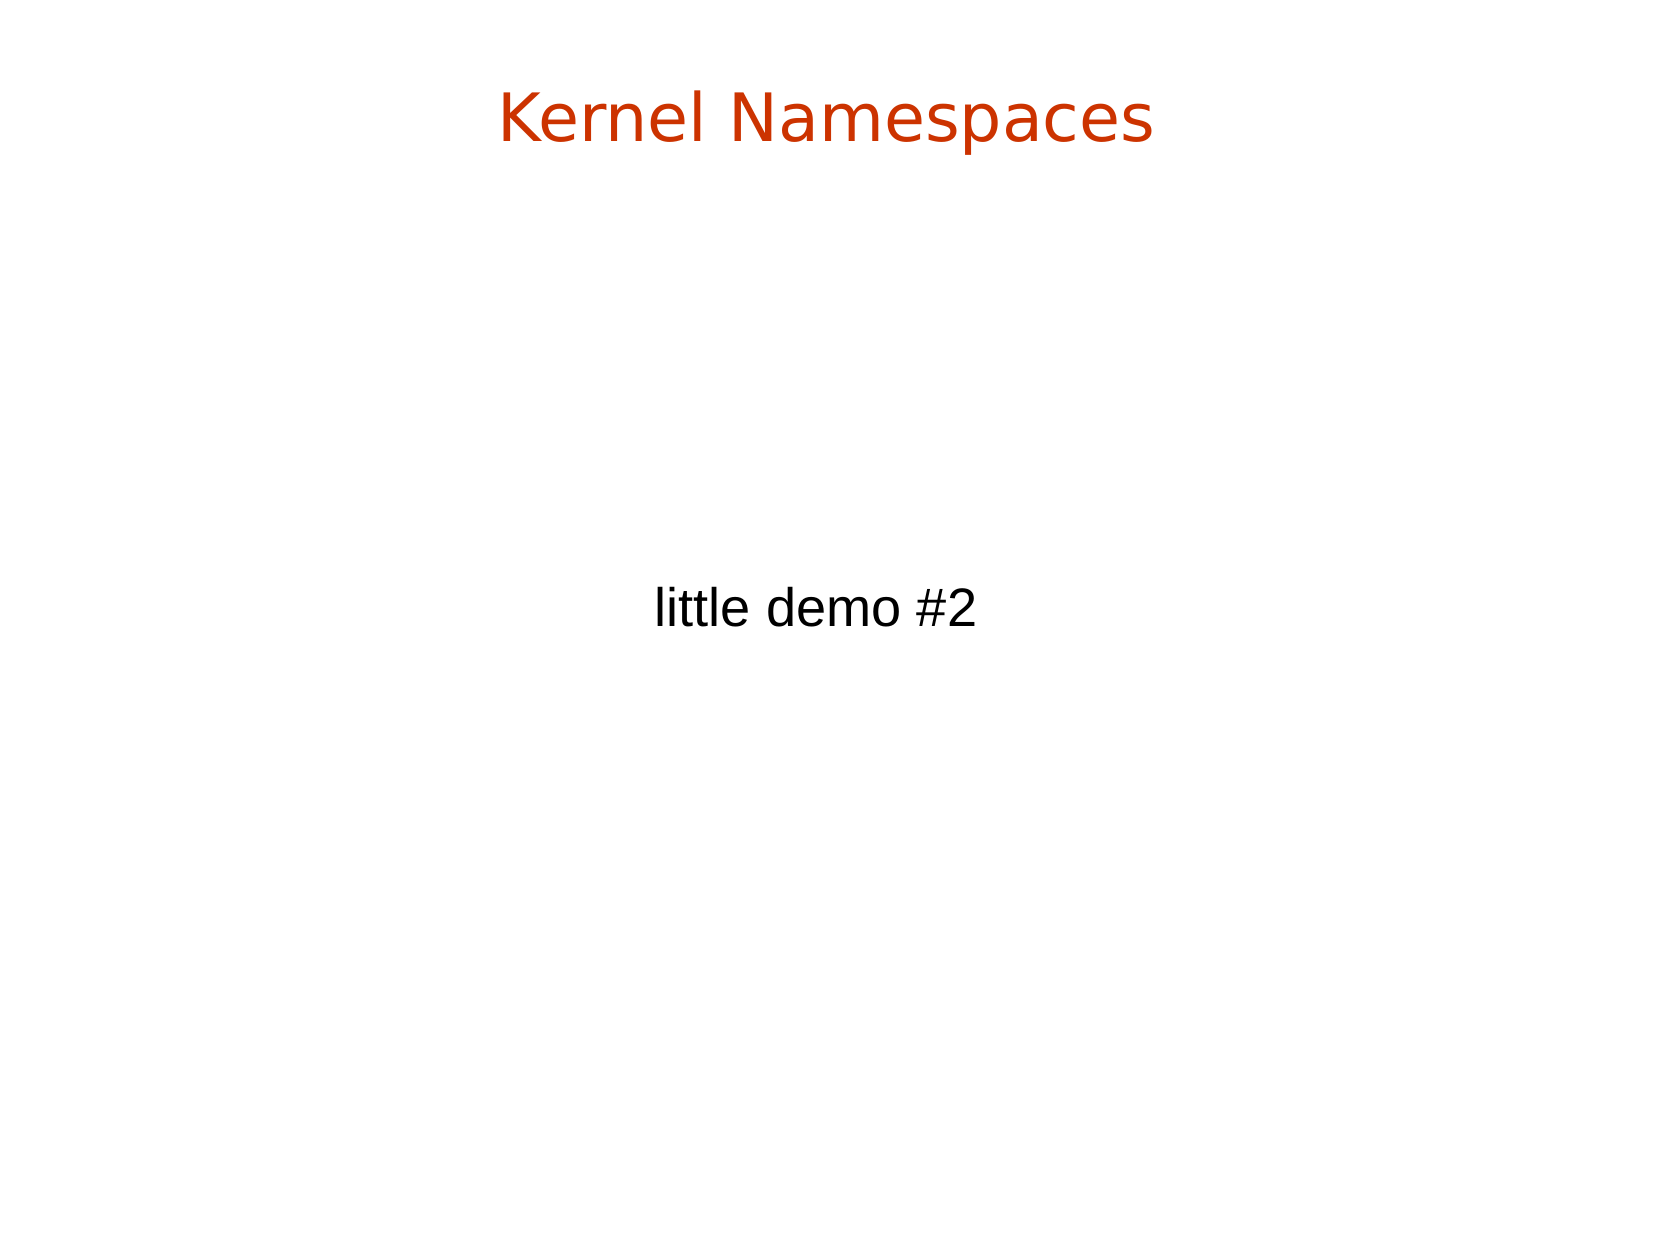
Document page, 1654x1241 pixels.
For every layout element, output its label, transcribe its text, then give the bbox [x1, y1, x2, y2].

text_box little demo #2 [640, 540, 1014, 632]
text_box Kernel Namespaces [482, 72, 1171, 166]
